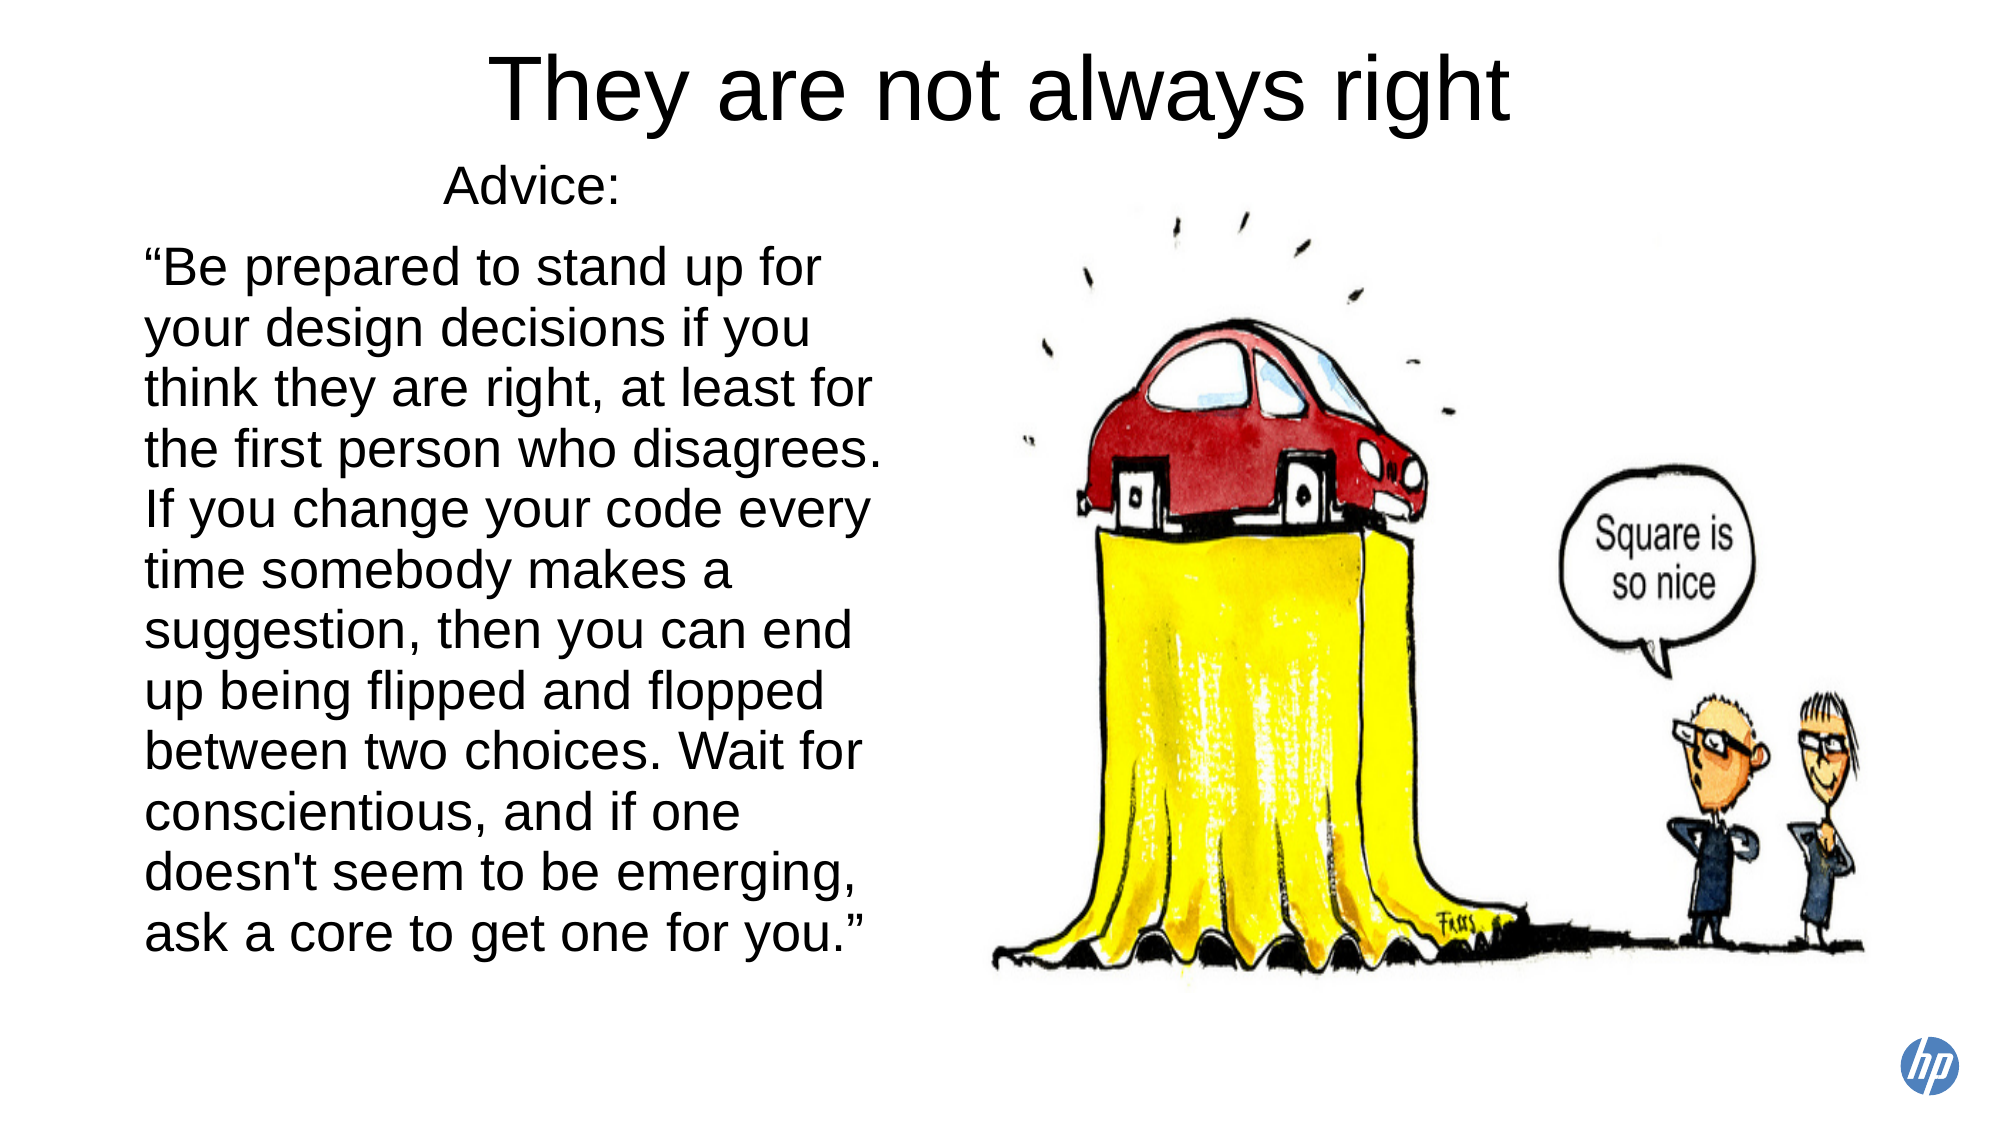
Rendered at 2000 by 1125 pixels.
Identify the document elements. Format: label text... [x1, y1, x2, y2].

title They are not always right [0, 0, 2000, 178]
text_box Advice: “Be prepared to stand up for your design decisions if you think they are right, at least for the first person who disagrees. If you change your code every time somebody makes a suggestion, then you can end up being flipped and flopped between two choices. Wait for conscientious, and if one doesn't seem to be emerging, ask a core to get one for you.” [129, 147, 936, 974]
picture [980, 187, 1890, 993]
